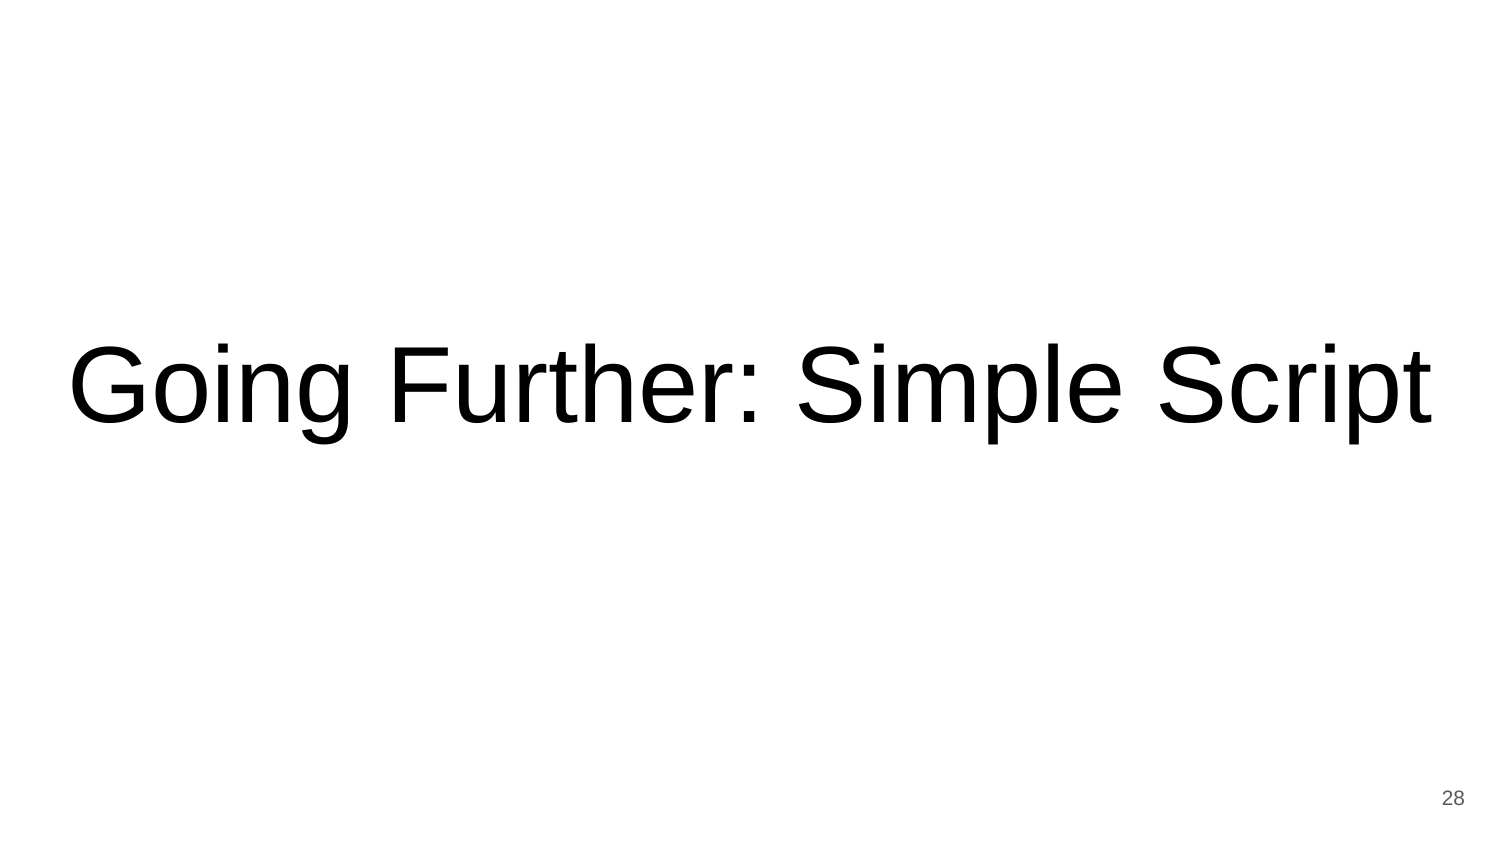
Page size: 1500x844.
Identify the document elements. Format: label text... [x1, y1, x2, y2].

slide_number <number> [1389, 764, 1480, 830]
title Going Further: Simple Script [51, 122, 1449, 459]
